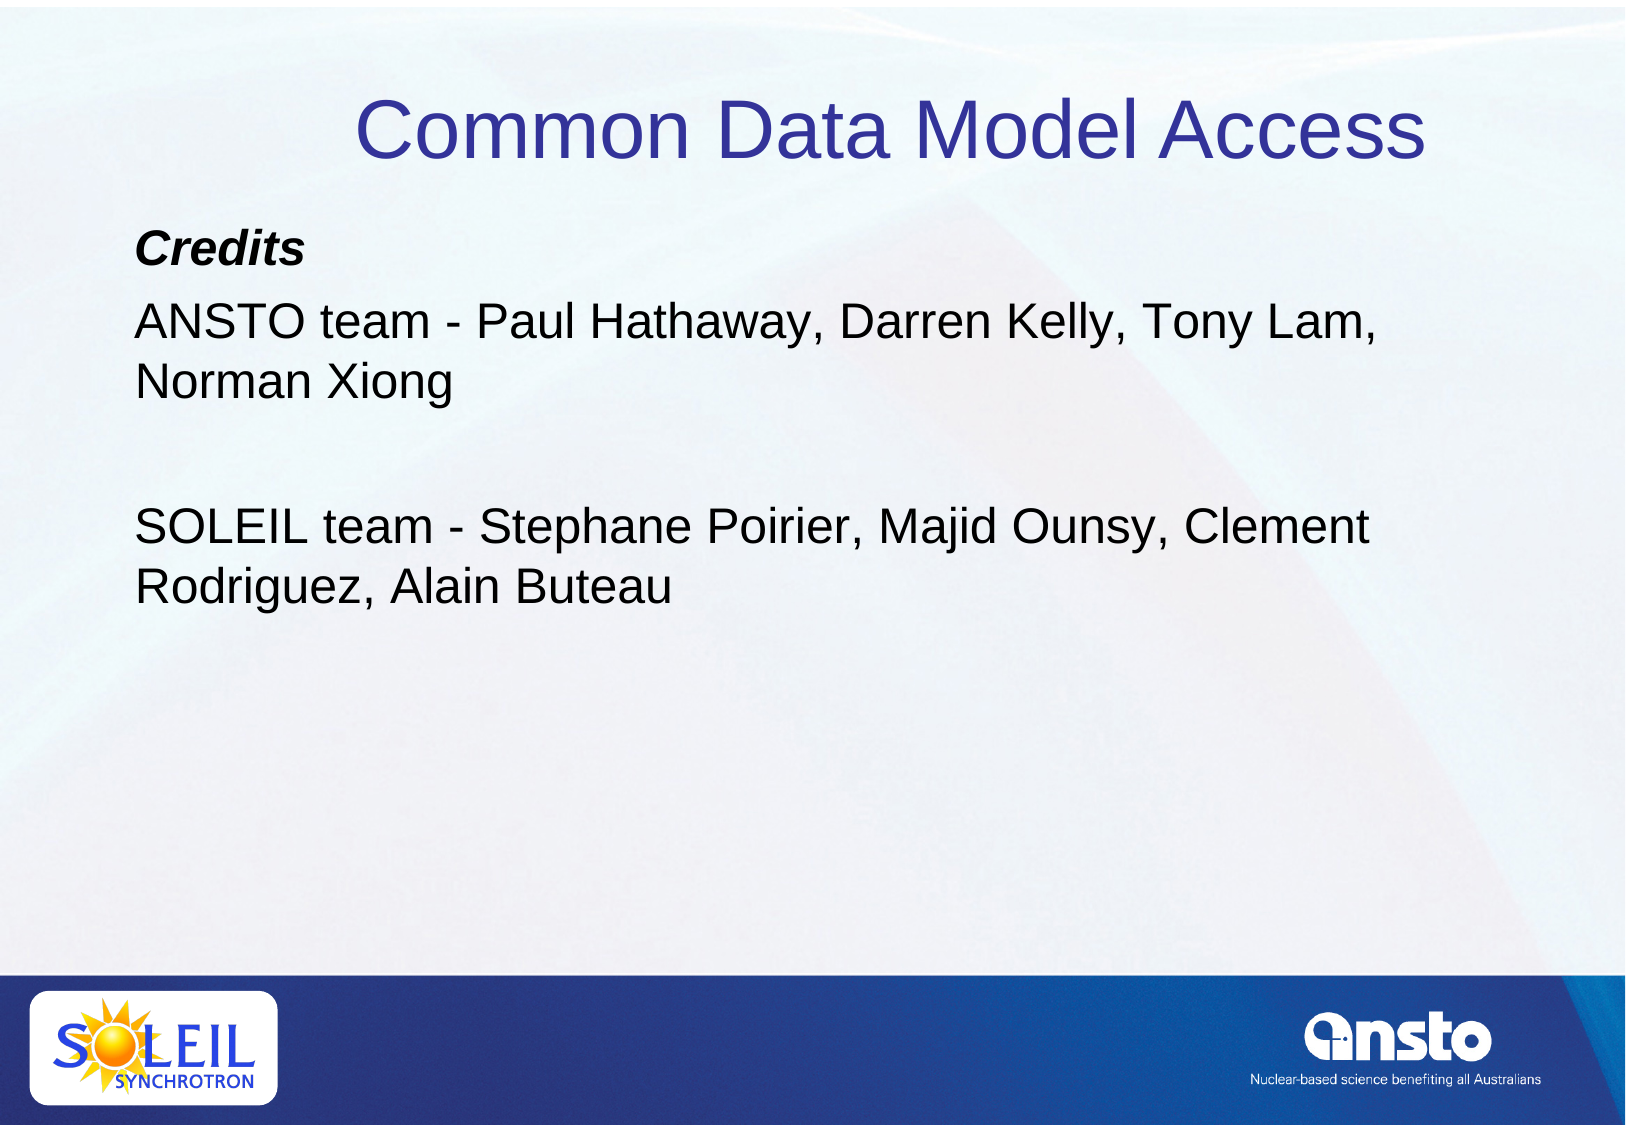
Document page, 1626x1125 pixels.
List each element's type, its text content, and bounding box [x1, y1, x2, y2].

text_box Credits ANSTO team - Paul Hathaway, Darren Kelly, Tony Lam, Norman Xiong SOLEIL team - Stephane Poirier, Majid Ounsy, Clement Rodriguez, Alain Buteau [91, 208, 1561, 894]
picture [0, 7, 1626, 1125]
title Common Data Model Access [340, 30, 1549, 208]
